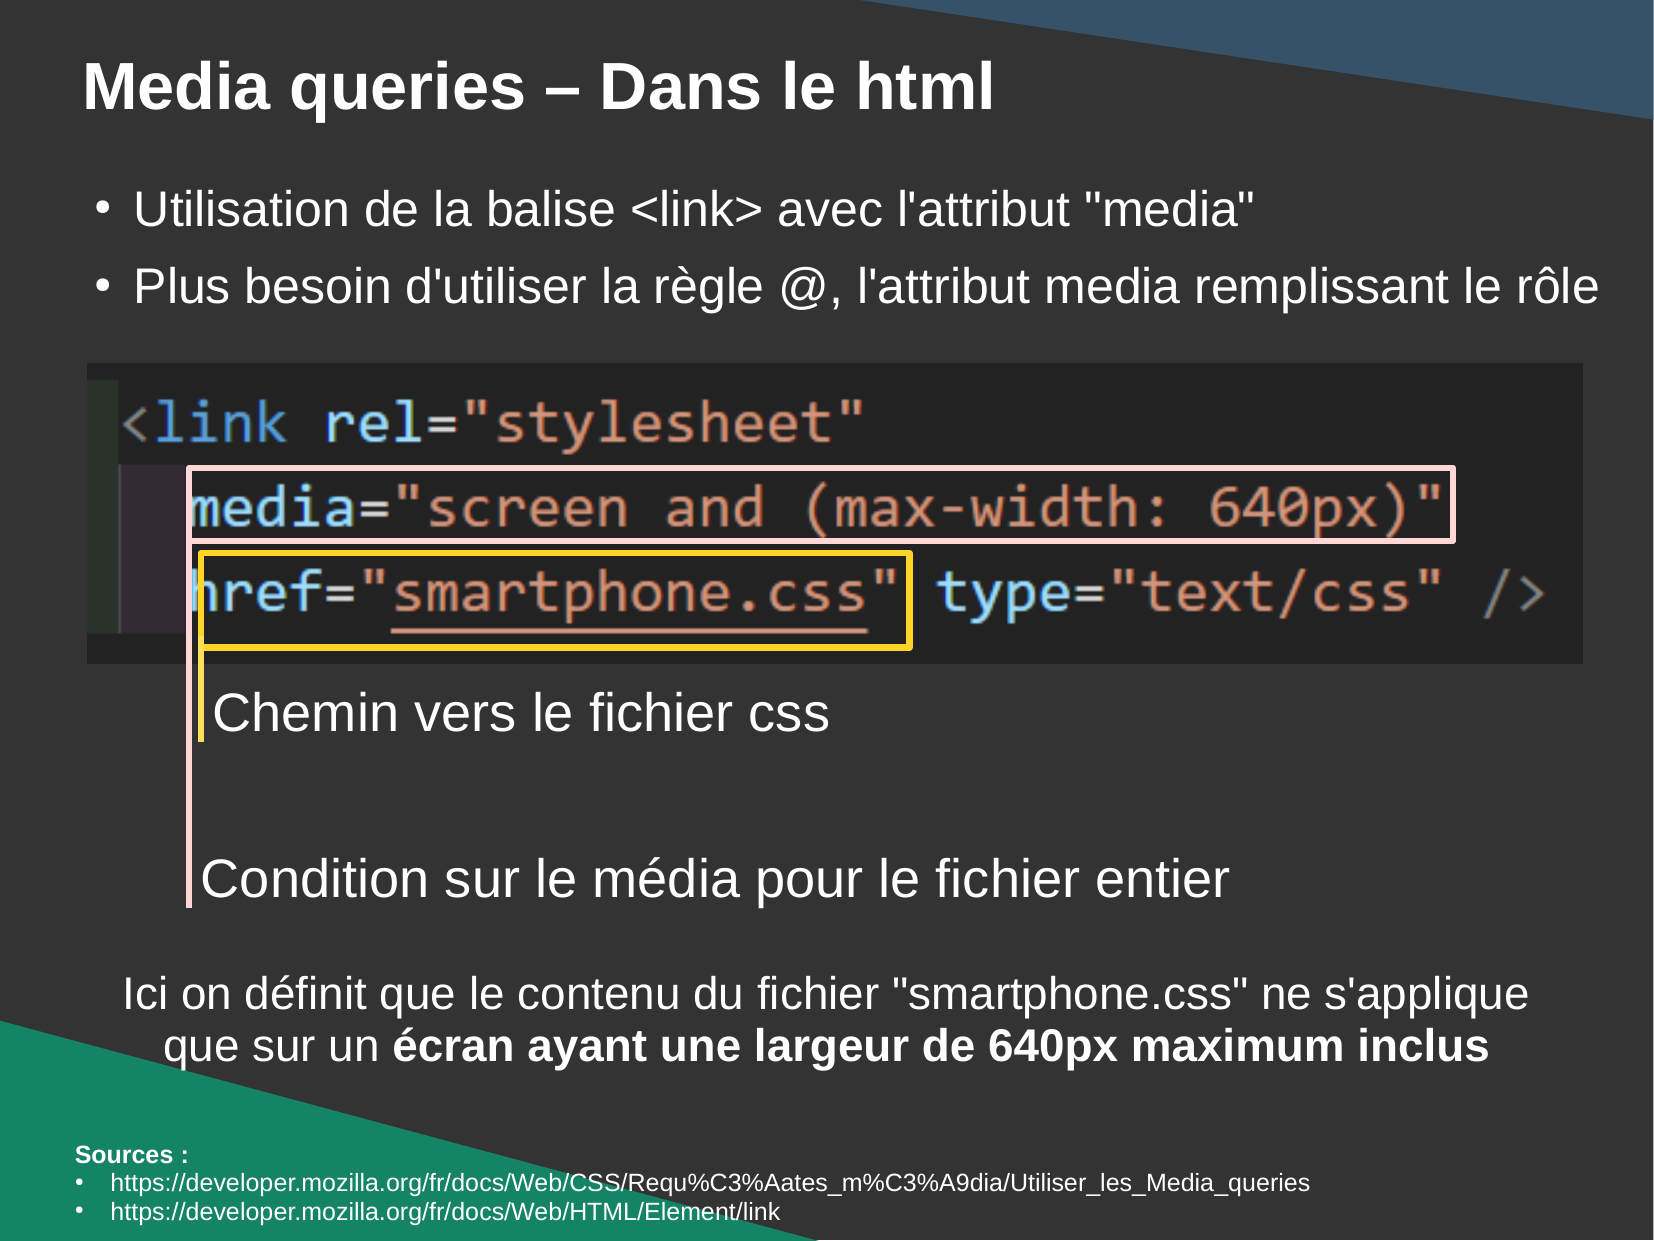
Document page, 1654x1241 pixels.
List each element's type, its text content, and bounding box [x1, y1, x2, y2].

title Media queries – Dans le html [82, 49, 1571, 162]
title Ici on définit que le contenu du fichier "smartphone.css" ne s'applique que sur un écran ayant une largeur de 640px maximum inclus [85, 968, 1569, 1123]
list Utilisation de la balise <link> avec l'attribut "media" Plus besoin d'utiliser la règle @, l'attribut media remplissant le rôle [80, 180, 1605, 367]
title Chemin vers le fichier css [212, 682, 910, 744]
picture [192, 471, 1450, 538]
picture [204, 556, 906, 644]
title Condition sur le média pour le fichier entier [200, 848, 1252, 910]
text_box Sources : https://developer.mozilla.org/fr/docs/Web/CSS/Requ%C3%Aates_m%C3%A9dia/Utiliser_les_Media_queries https://developer.mozilla.org/fr/docs/Web/HTML/Element/link [60, 1133, 1546, 1241]
picture [87, 367, 1583, 664]
text_box [859, 0, 1654, 120]
text_box [0, 1020, 418, 1241]
